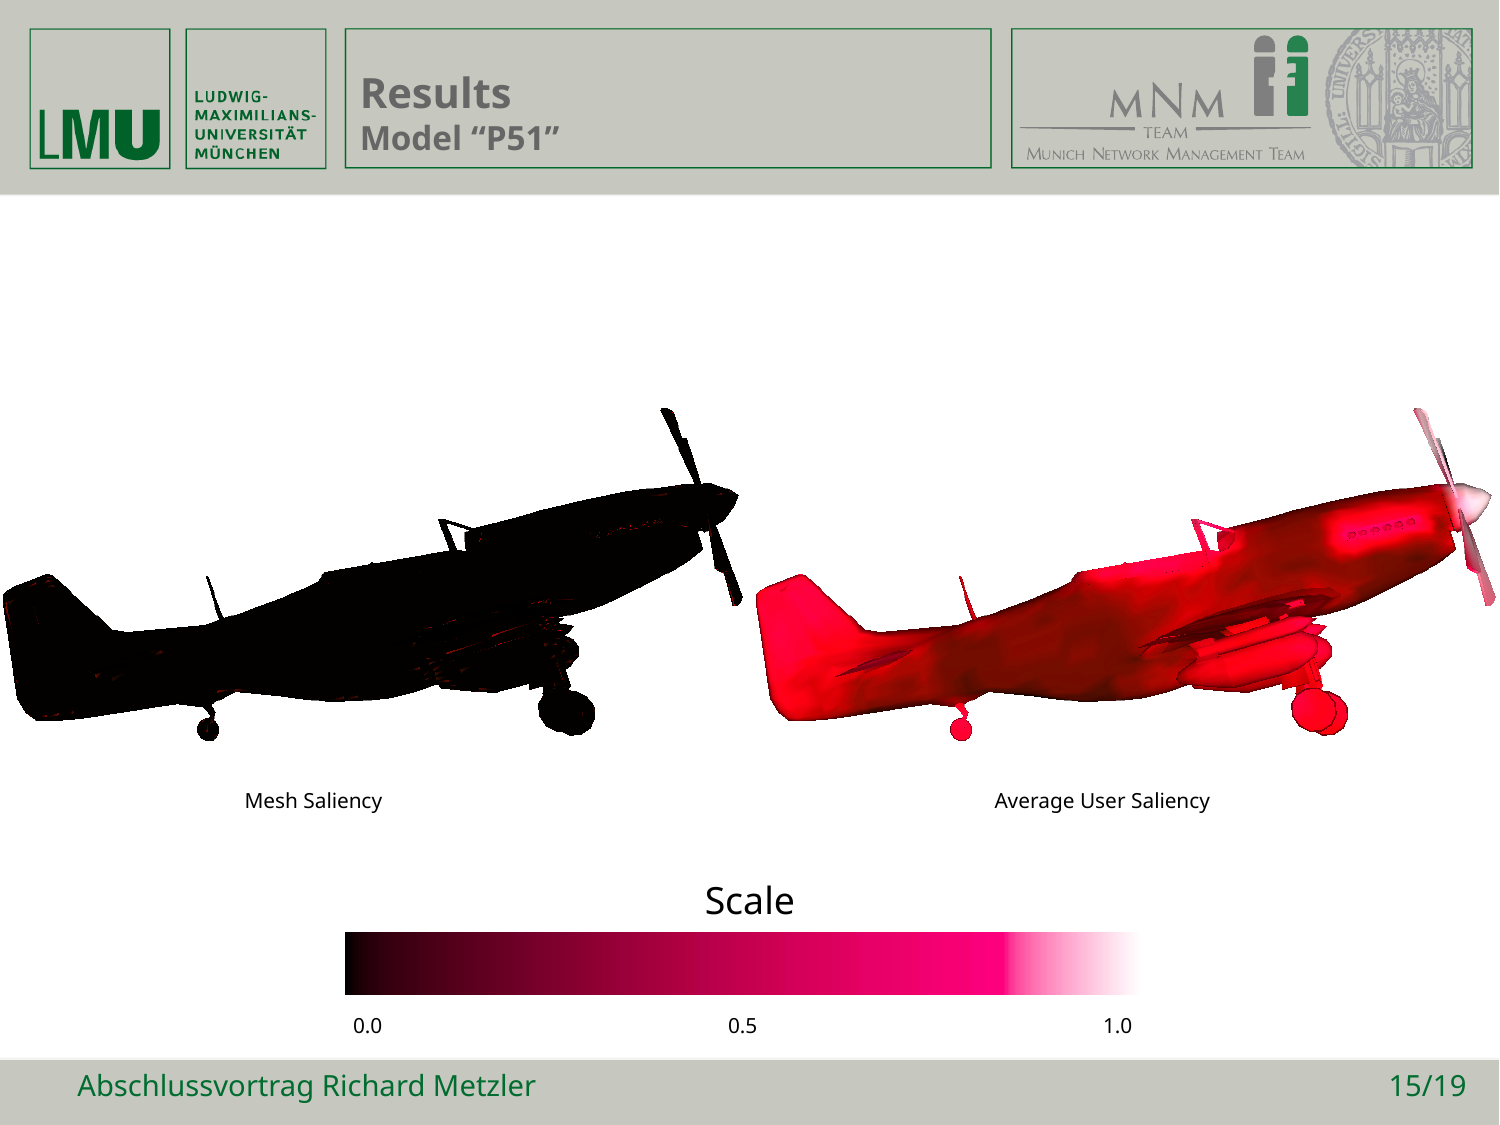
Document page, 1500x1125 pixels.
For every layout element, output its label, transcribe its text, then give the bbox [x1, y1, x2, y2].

text_box Scale [345, 870, 1156, 933]
text_box Mesh Saliency Average User Saliency [30, 780, 1425, 826]
picture [0, 1058, 1499, 1125]
text_box Abschlussvortrag Richard Metzler [62, 1059, 1245, 1107]
text_box Results Model “P51” [345, 59, 986, 165]
text_box 15/19 [1320, 1059, 1482, 1107]
picture [0, 404, 1500, 743]
picture [0, 0, 1499, 196]
picture [345, 933, 1141, 995]
text_box 0.0 0.5 1.0 [255, 1005, 1231, 1051]
